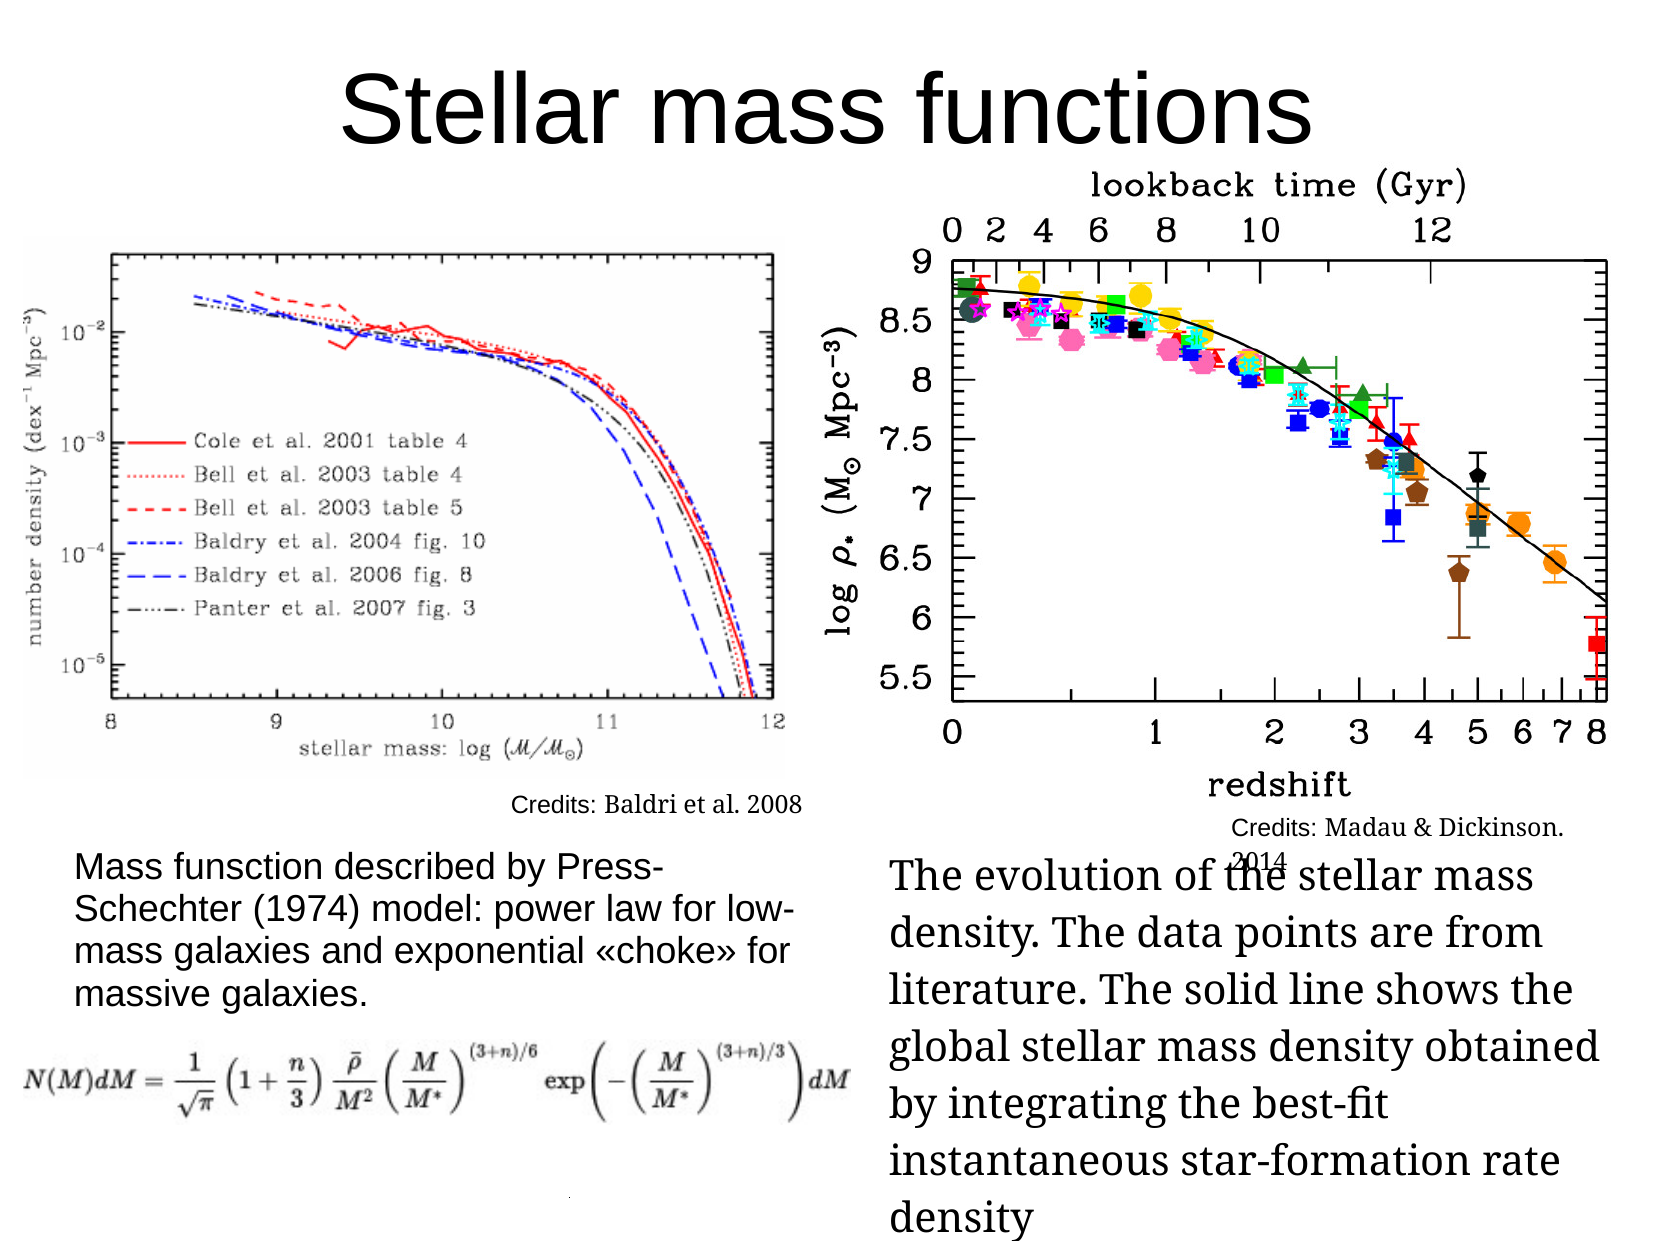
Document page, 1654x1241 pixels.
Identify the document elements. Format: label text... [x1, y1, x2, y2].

picture [812, 153, 1616, 804]
title Stellar mass functions [82, 5, 1571, 213]
text_box Mass funsction described by Press-Schechter (1974) model: power law for low-mass galaxies and exponential «choke» for massive galaxies. [59, 838, 827, 1039]
picture [23, 1039, 851, 1125]
text_box Credits: Baldri et al. 2008 [496, 779, 827, 838]
picture [23, 236, 785, 779]
text_box The evolution of the stellar mass density. The data points are from literature. The solid line shows the global stellar mass density obtained by integrating the best-fit instantaneous star-formation rate density [874, 838, 1630, 1172]
text_box Credits: Madau & Dickinson. 2014 [1216, 802, 1630, 838]
